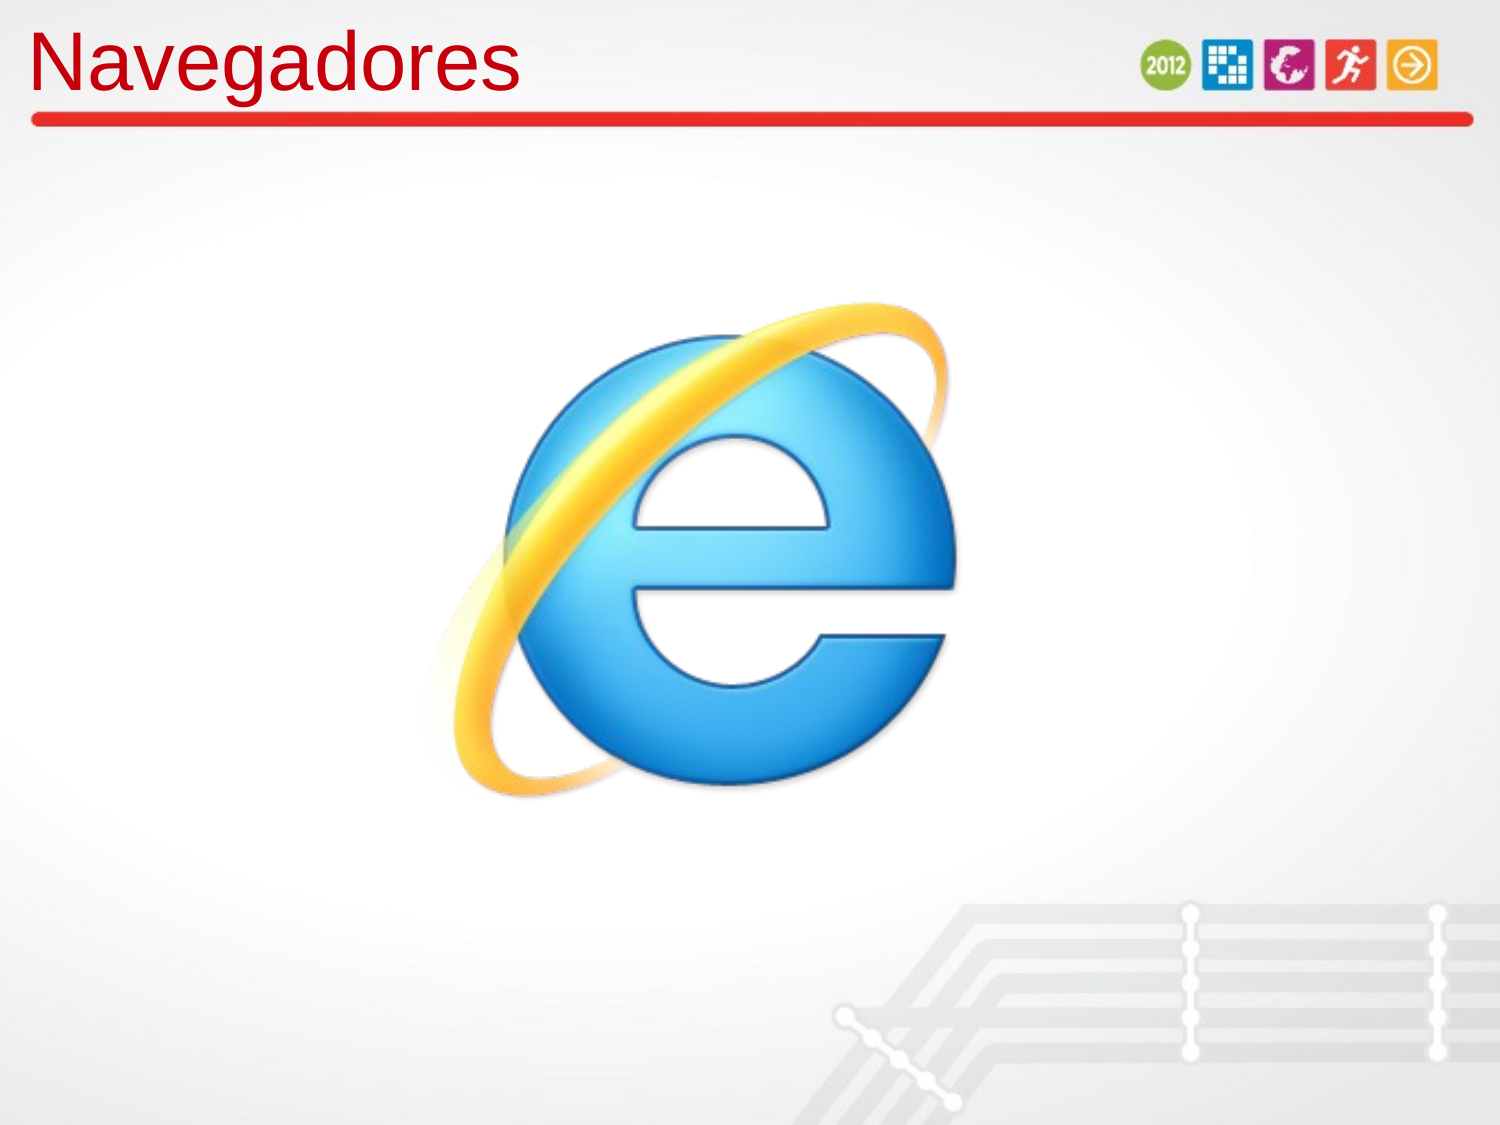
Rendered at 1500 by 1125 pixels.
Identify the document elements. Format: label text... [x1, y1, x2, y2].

picture [0, 0, 1500, 1125]
title Navegadores [12, 0, 976, 121]
